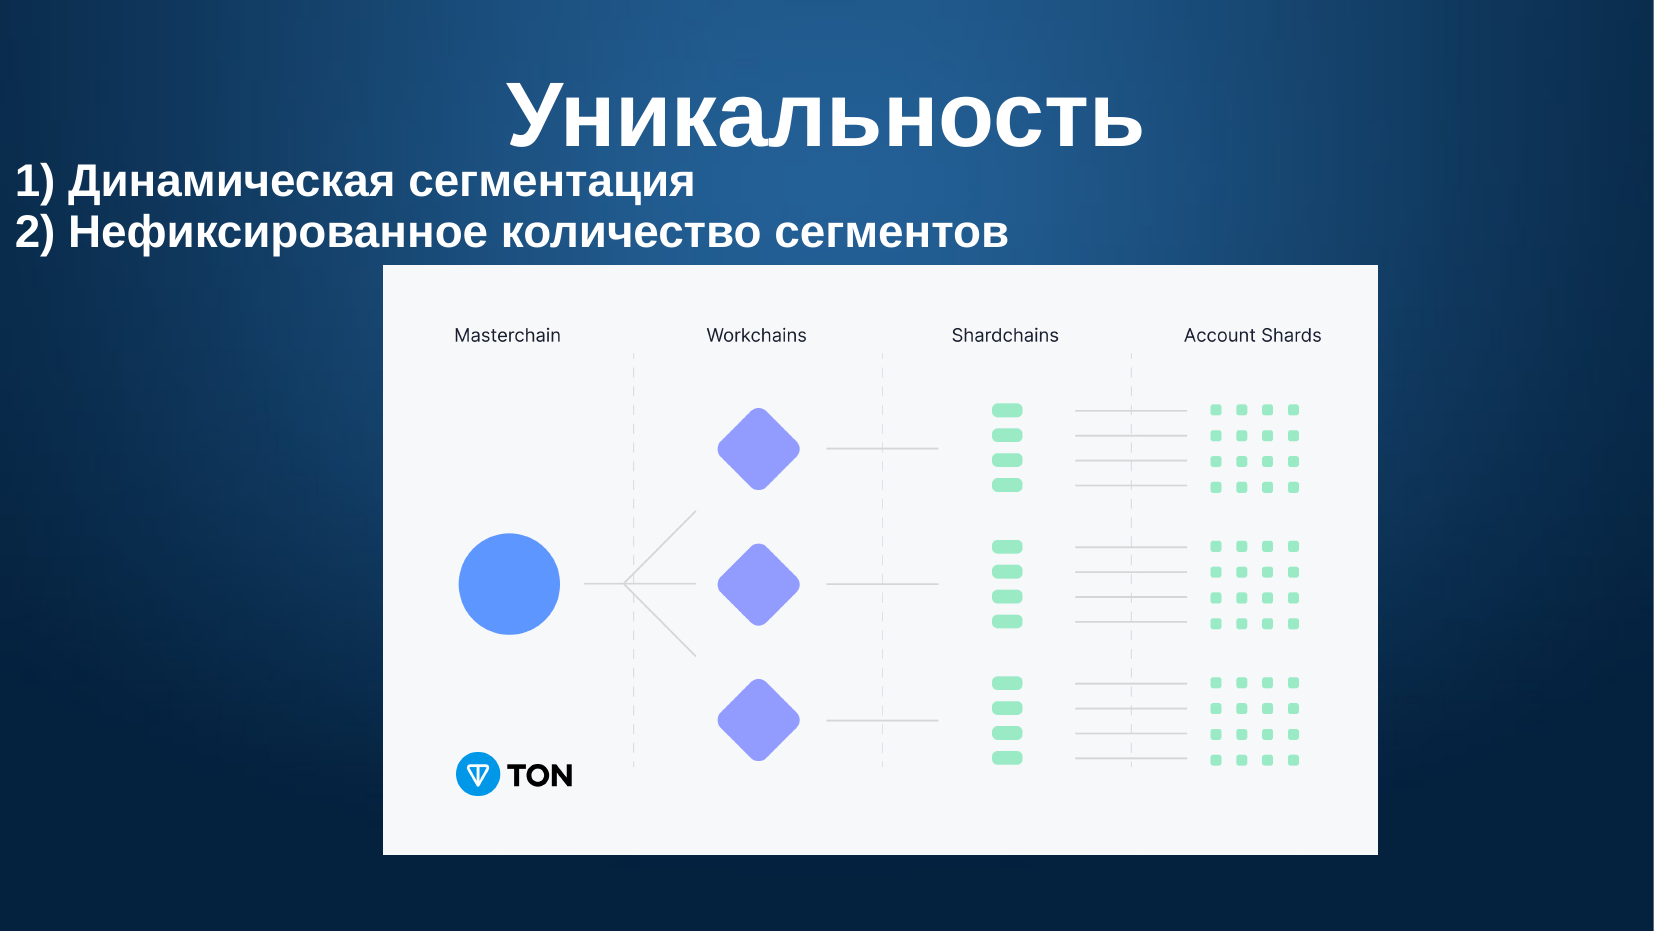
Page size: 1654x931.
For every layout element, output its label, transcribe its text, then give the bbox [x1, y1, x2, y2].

text_box 1) Динамическая сегментация 2) Нефиксированное количество сегментов [0, 147, 1034, 466]
picture [0, 0, 1654, 931]
title Уникальность [82, 12, 1571, 218]
